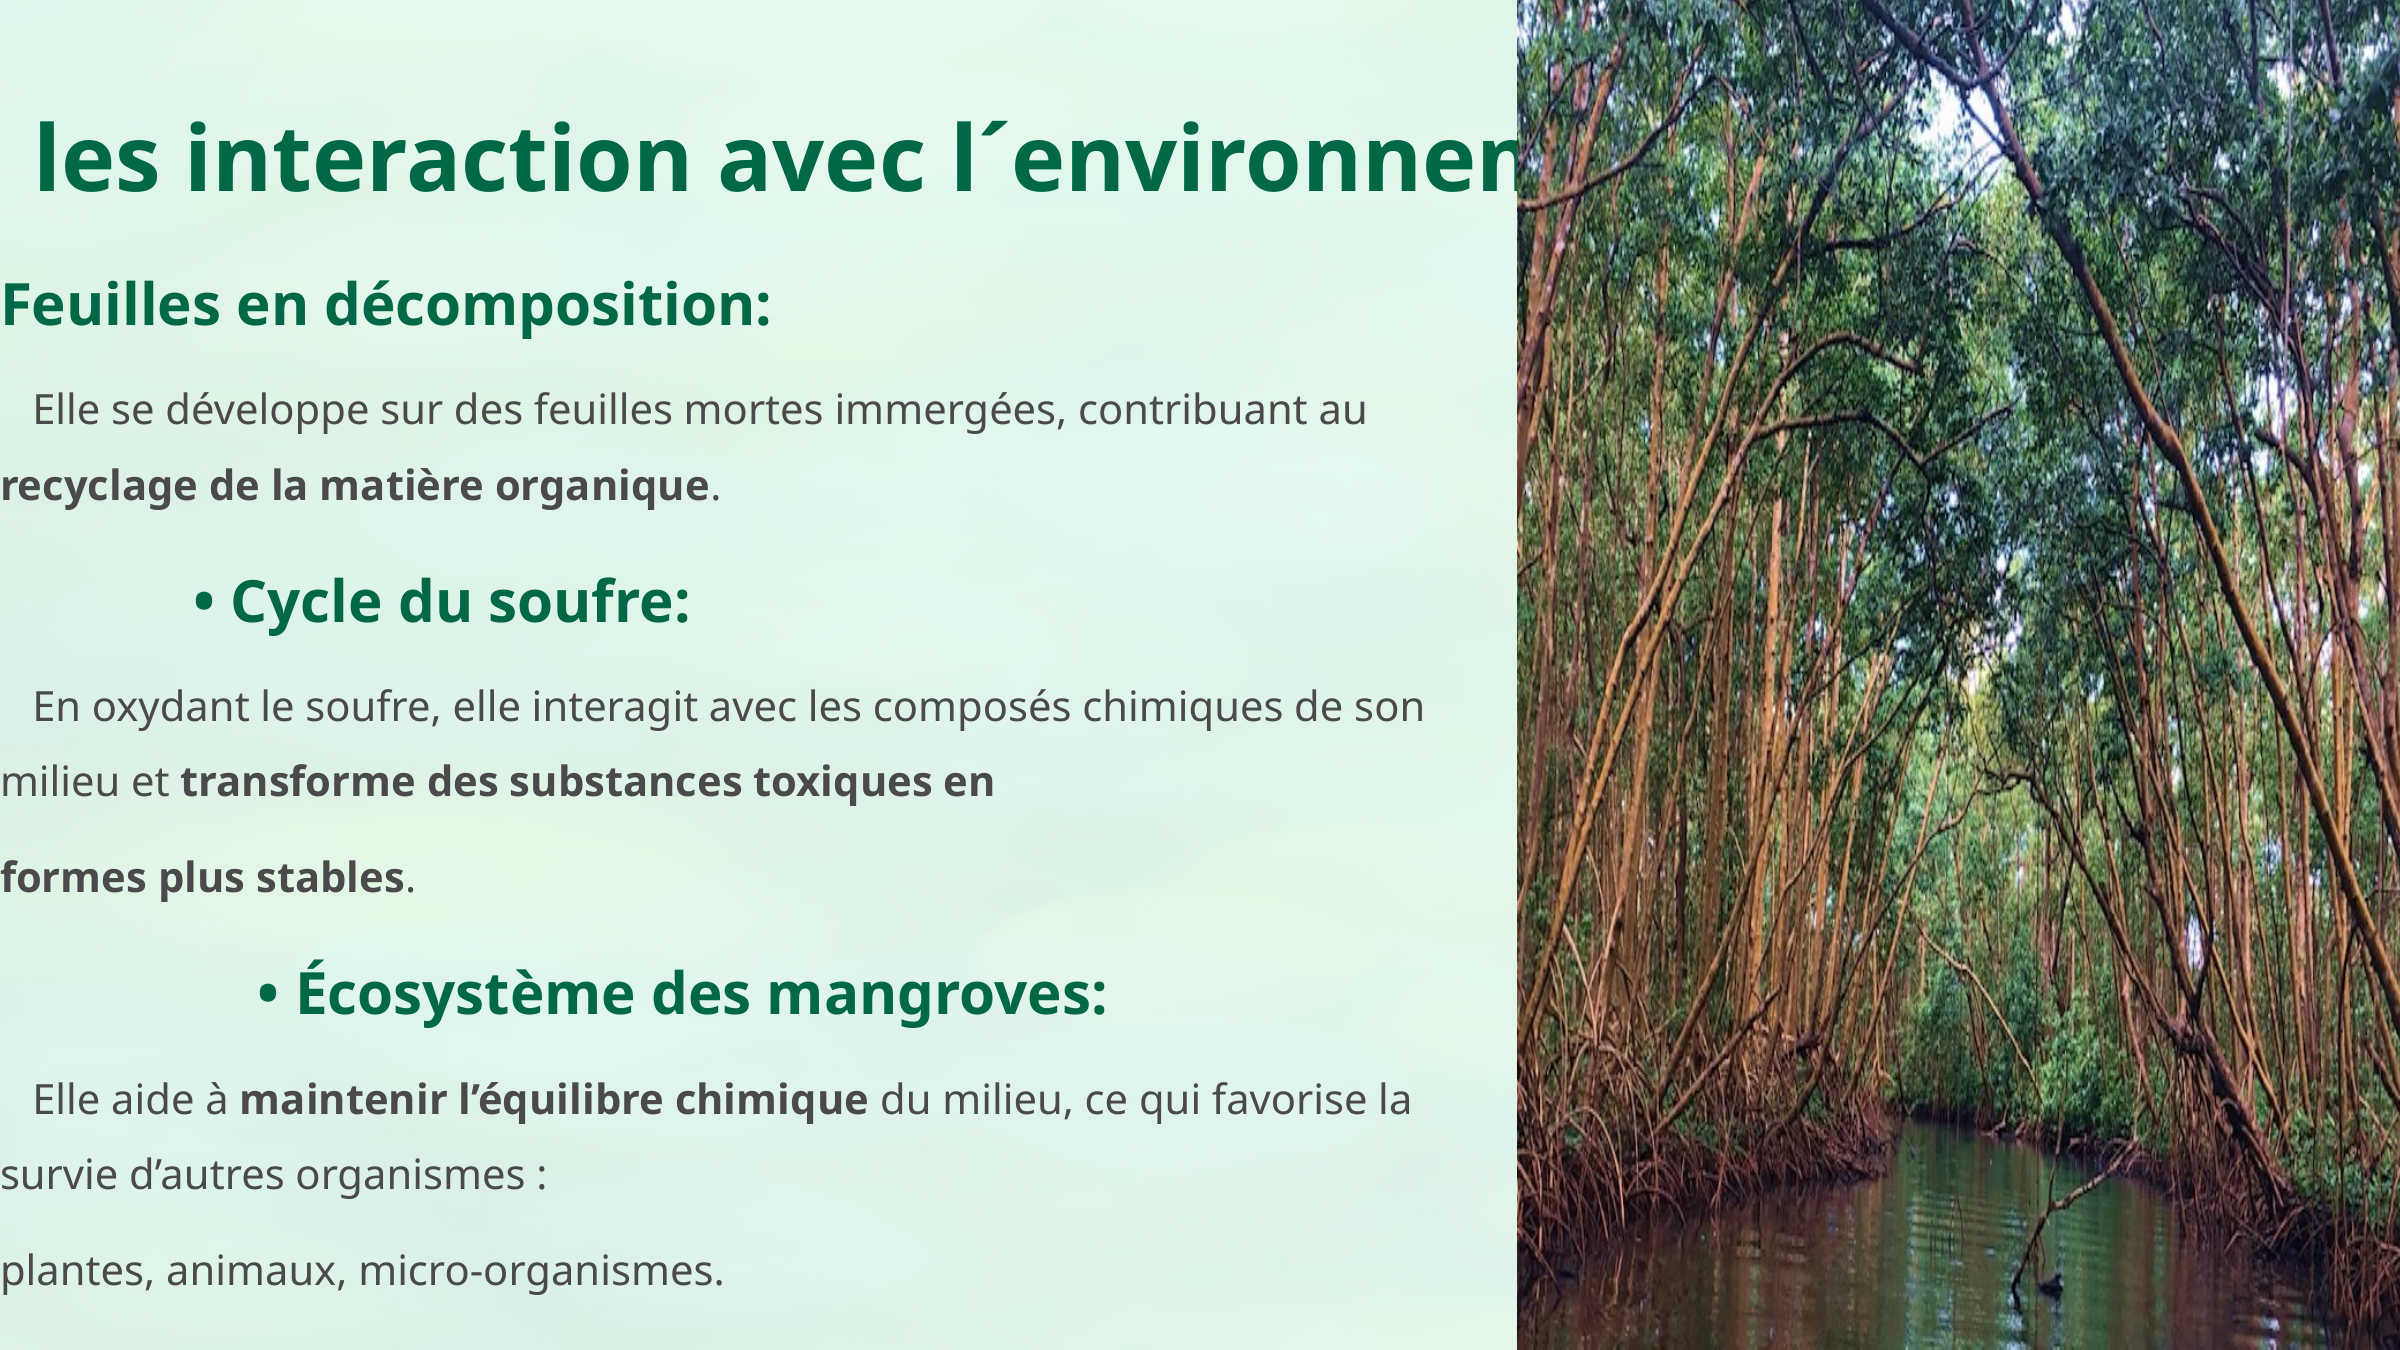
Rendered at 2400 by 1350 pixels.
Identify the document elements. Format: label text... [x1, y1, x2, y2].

picture [1517, 0, 2400, 1350]
title les interaction avec l´environnement: [33, 49, 1517, 275]
list Feuilles en décomposition: Elle se développe sur des feuilles mortes immergées, contribuant au recyclage de la matière organique. • Cycle du soufre: En oxydant le soufre, elle interagit avec les composés chimiques de son milieu et transforme des substances toxiques en formes plus stables. • Écosystème des mangroves: Elle aide à maintenir l’équilibre chimique du milieu, ce qui favorise la survie d’autres organismes : plantes, animaux, micro-organismes. [0, 195, 1490, 1331]
